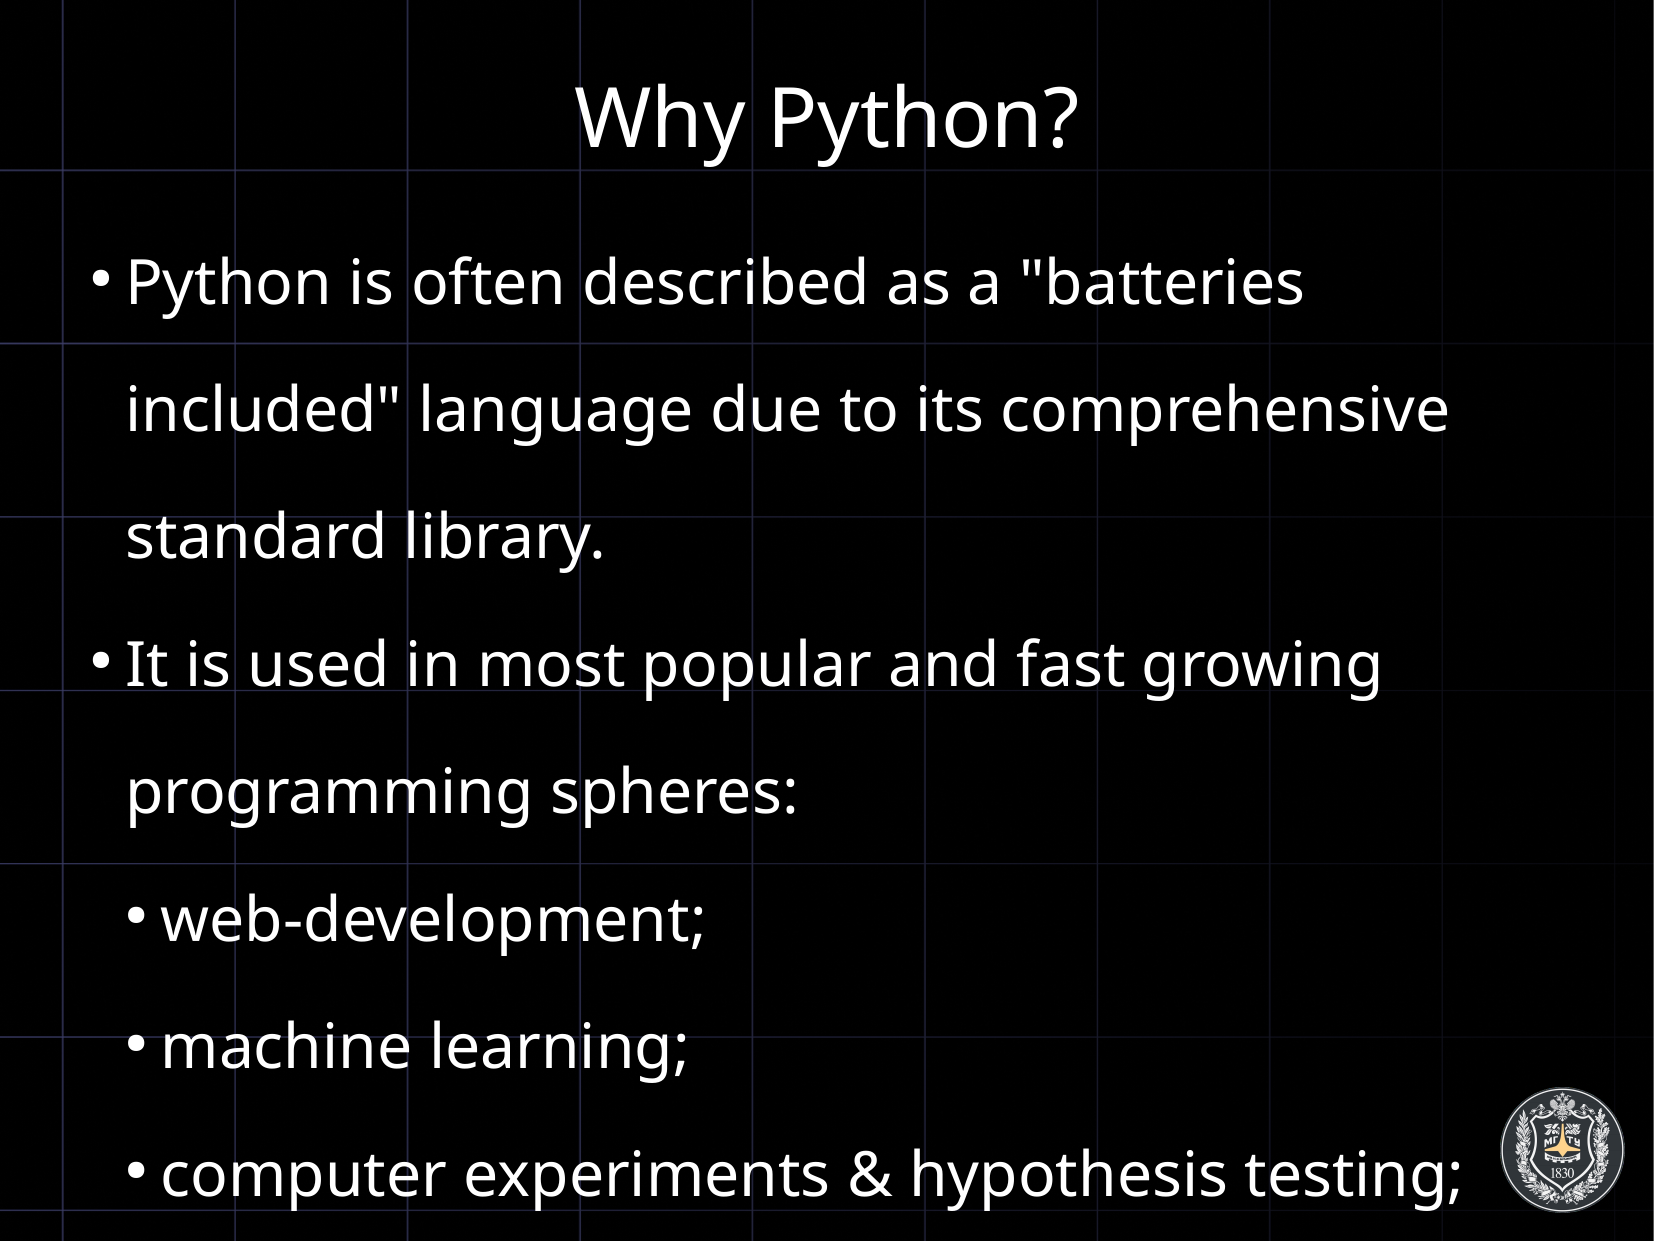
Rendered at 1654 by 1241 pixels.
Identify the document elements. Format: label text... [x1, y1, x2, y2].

text_box Python is often described as a "batteries included" language due to its comprehensive standard library. It is used in most popular and fast growing programming spheres: web-development; machine learning; computer experiments & hypothesis testing; everywhere! Course authors don’t know C++ (nobody knows it, including Bjarne Stroustrup). [75, 187, 1576, 1140]
title Why Python? [82, 37, 1571, 187]
picture [0, 0, 1654, 1241]
